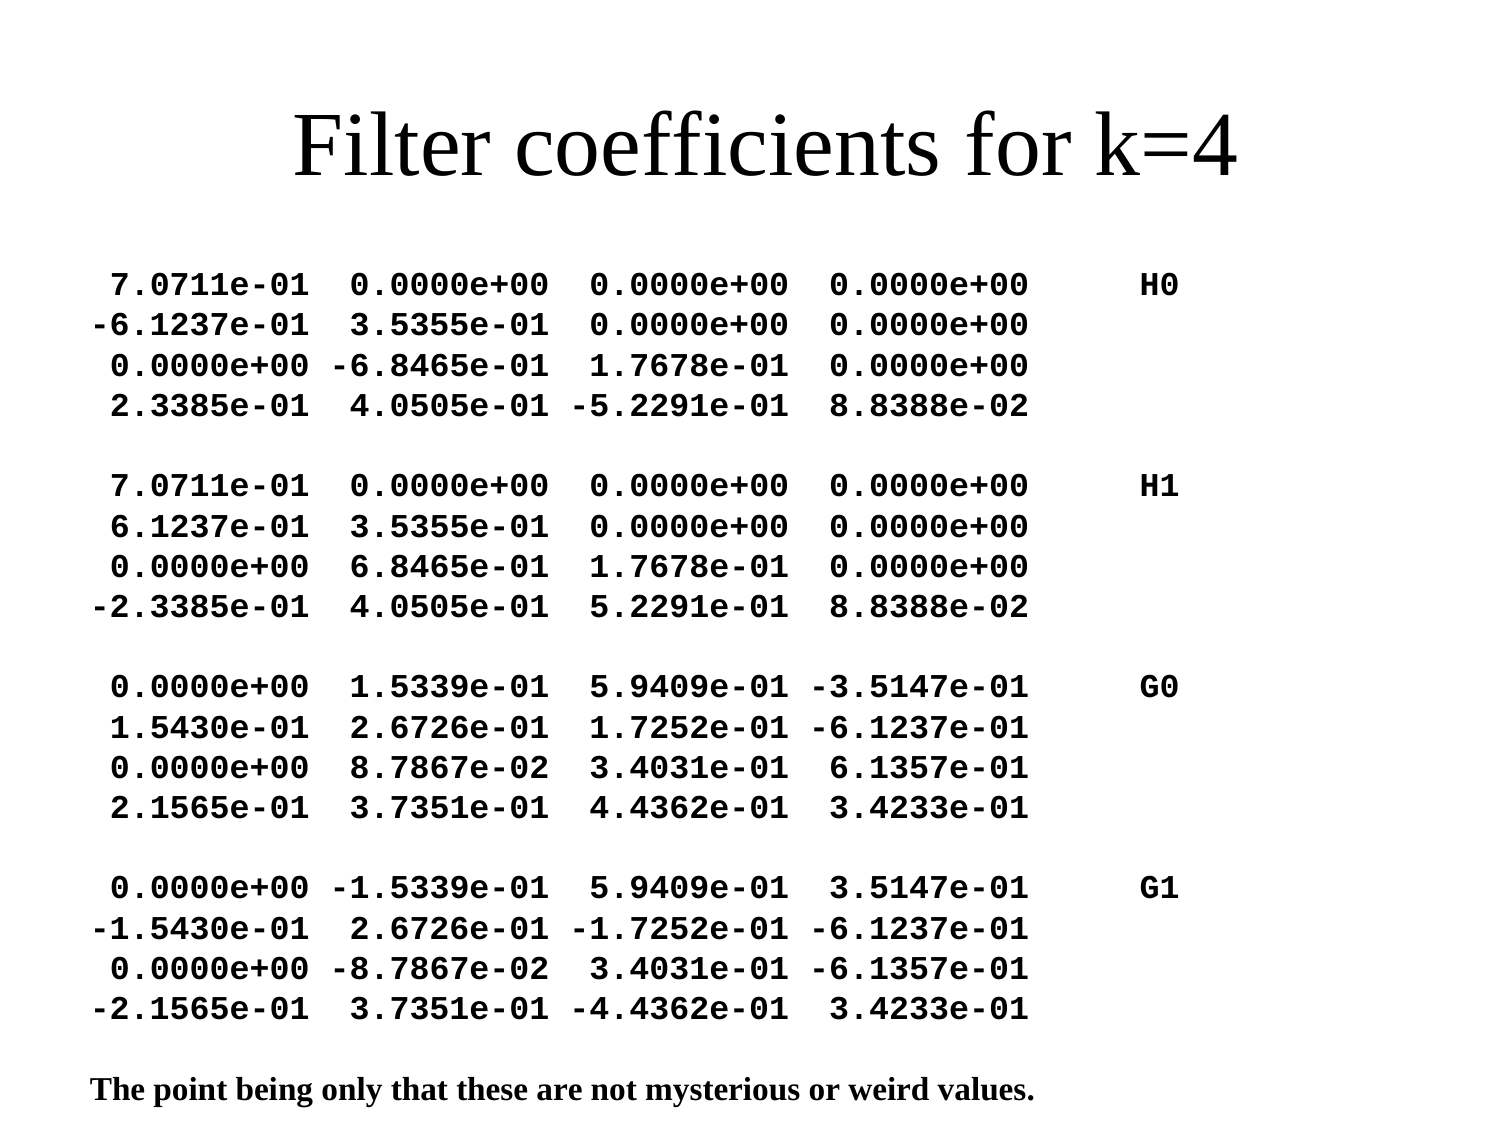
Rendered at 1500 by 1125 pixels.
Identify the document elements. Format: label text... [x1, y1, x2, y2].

list 7.0711e-01 0.0000e+00 0.0000e+00 0.0000e+00 H0 -6.1237e-01 3.5355e-01 0.0000e+00 0.0000e+00 0.0000e+00 -6.8465e-01 1.7678e-01 0.0000e+00 2.3385e-01 4.0505e-01 -5.2291e-01 8.8388e-02 7.0711e-01 0.0000e+00 0.0000e+00 0.0000e+00 H1 6.1237e-01 3.5355e-01 0.0000e+00 0.0000e+00 0.0000e+00 6.8465e-01 1.7678e-01 0.0000e+00 -2.3385e-01 4.0505e-01 5.2291e-01 8.8388e-02 0.0000e+00 1.5339e-01 5.9409e-01 -3.5147e-01 G0 1.5430e-01 2.6726e-01 1.7252e-01 -6.1237e-01 0.0000e+00 8.7867e-02 3.4031e-01 6.1357e-01 2.1565e-01 3.7351e-01 4.4362e-01 3.4233e-01 0.0000e+00 -1.5339e-01 5.9409e-01 3.5147e-01 G1 -1.5430e-01 2.6726e-01 -1.7252e-01 -6.1237e-01 0.0000e+00 -8.7867e-02 3.4031e-01 -6.1357e-01 -2.1565e-01 3.7351e-01 -4.4362e-01 3.4233e-01 The point being only that these are not mysterious or weird values. [74, 262, 1450, 1123]
title Filter coefficients for k=4 [75, 45, 1426, 233]
